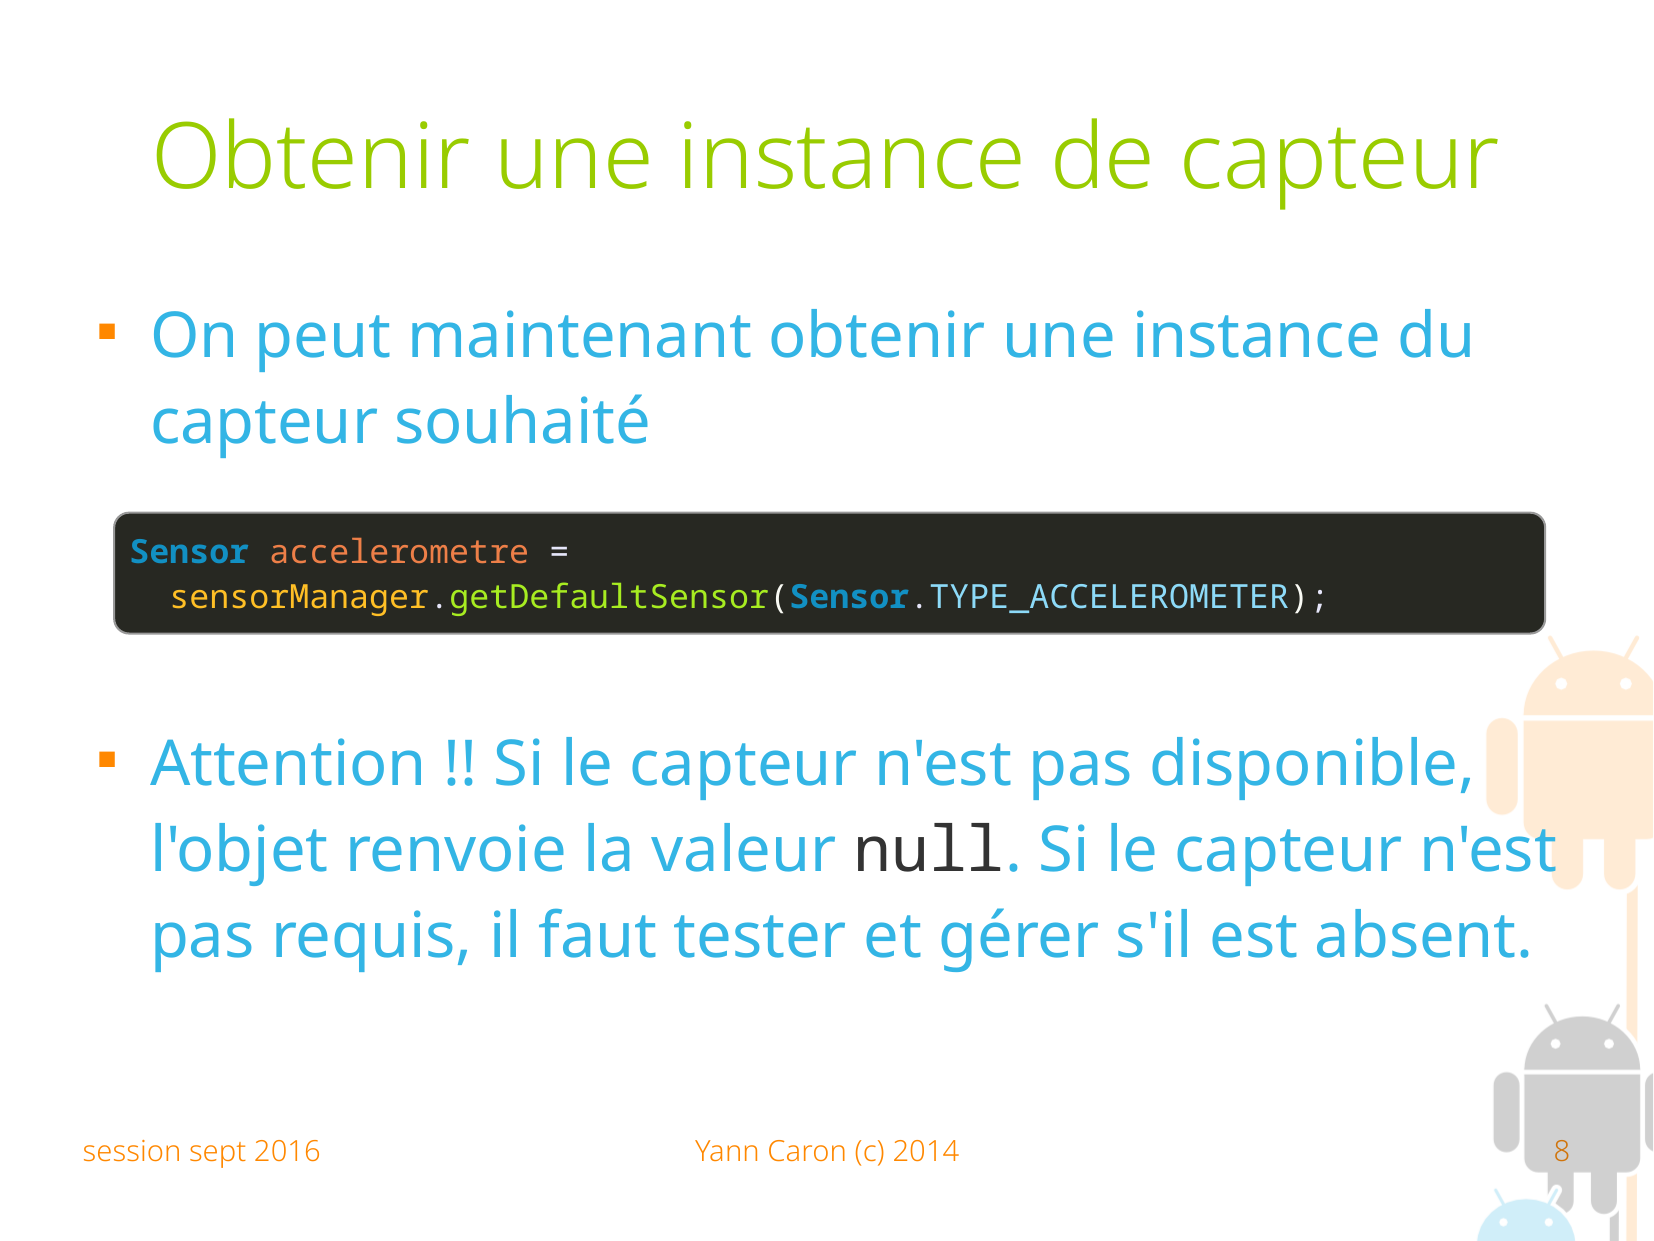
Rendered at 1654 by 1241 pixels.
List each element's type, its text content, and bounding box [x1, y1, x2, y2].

picture [240, 423, 1654, 1241]
list On peut maintenant obtenir une instance du capteur souhaité Attention !! Si le capteur n'est pas disponible, l'objet renvoie la valeur null. Si le capteur n'est pas requis, il faut tester et gérer s'il est absent. [82, 290, 1571, 1010]
text_box Sensor accelerometre = sensorManager.getDefaultSensor(Sensor.TYPE_ACCELEROMETER); [114, 512, 1546, 622]
title Obtenir une instance de capteur [82, 49, 1571, 257]
